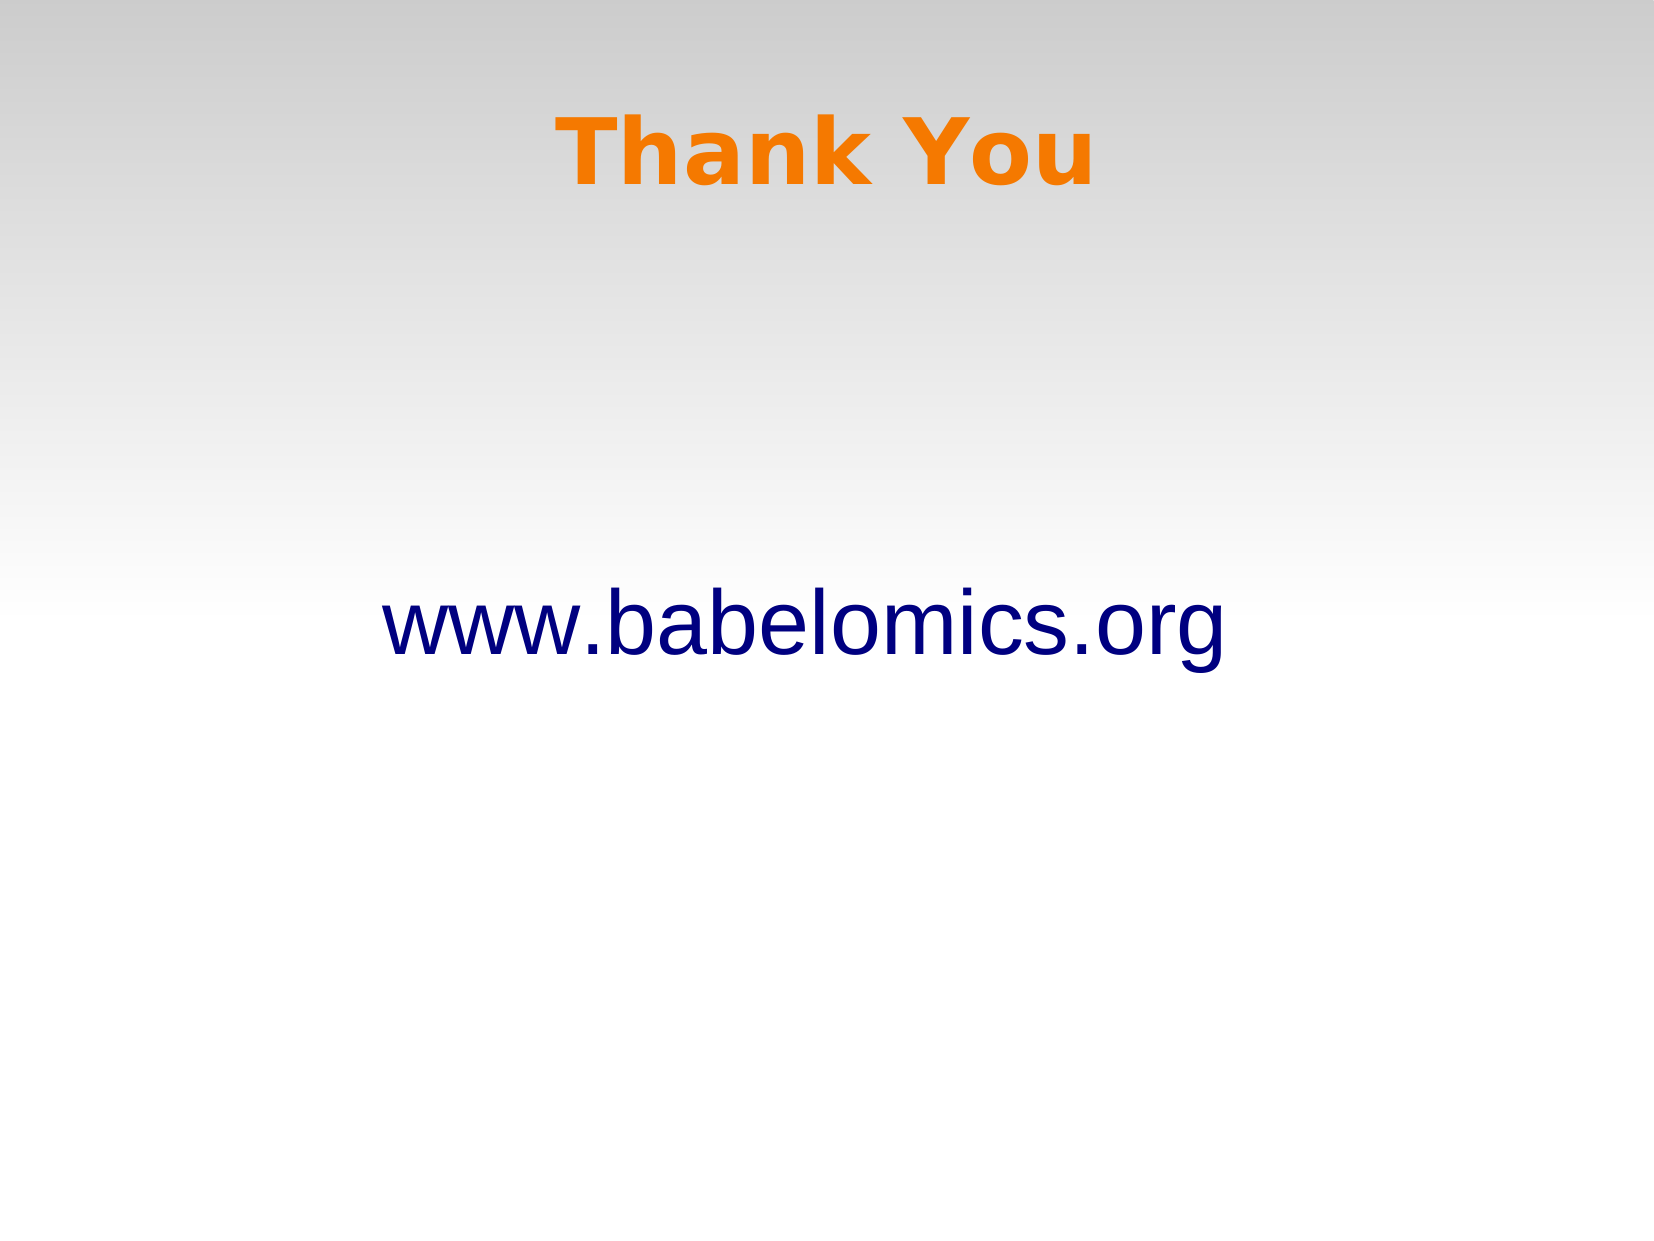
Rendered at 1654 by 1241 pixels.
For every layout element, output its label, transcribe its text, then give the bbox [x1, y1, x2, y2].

text_box www.babelomics.org [326, 551, 1328, 689]
title Thank You [82, 49, 1571, 257]
